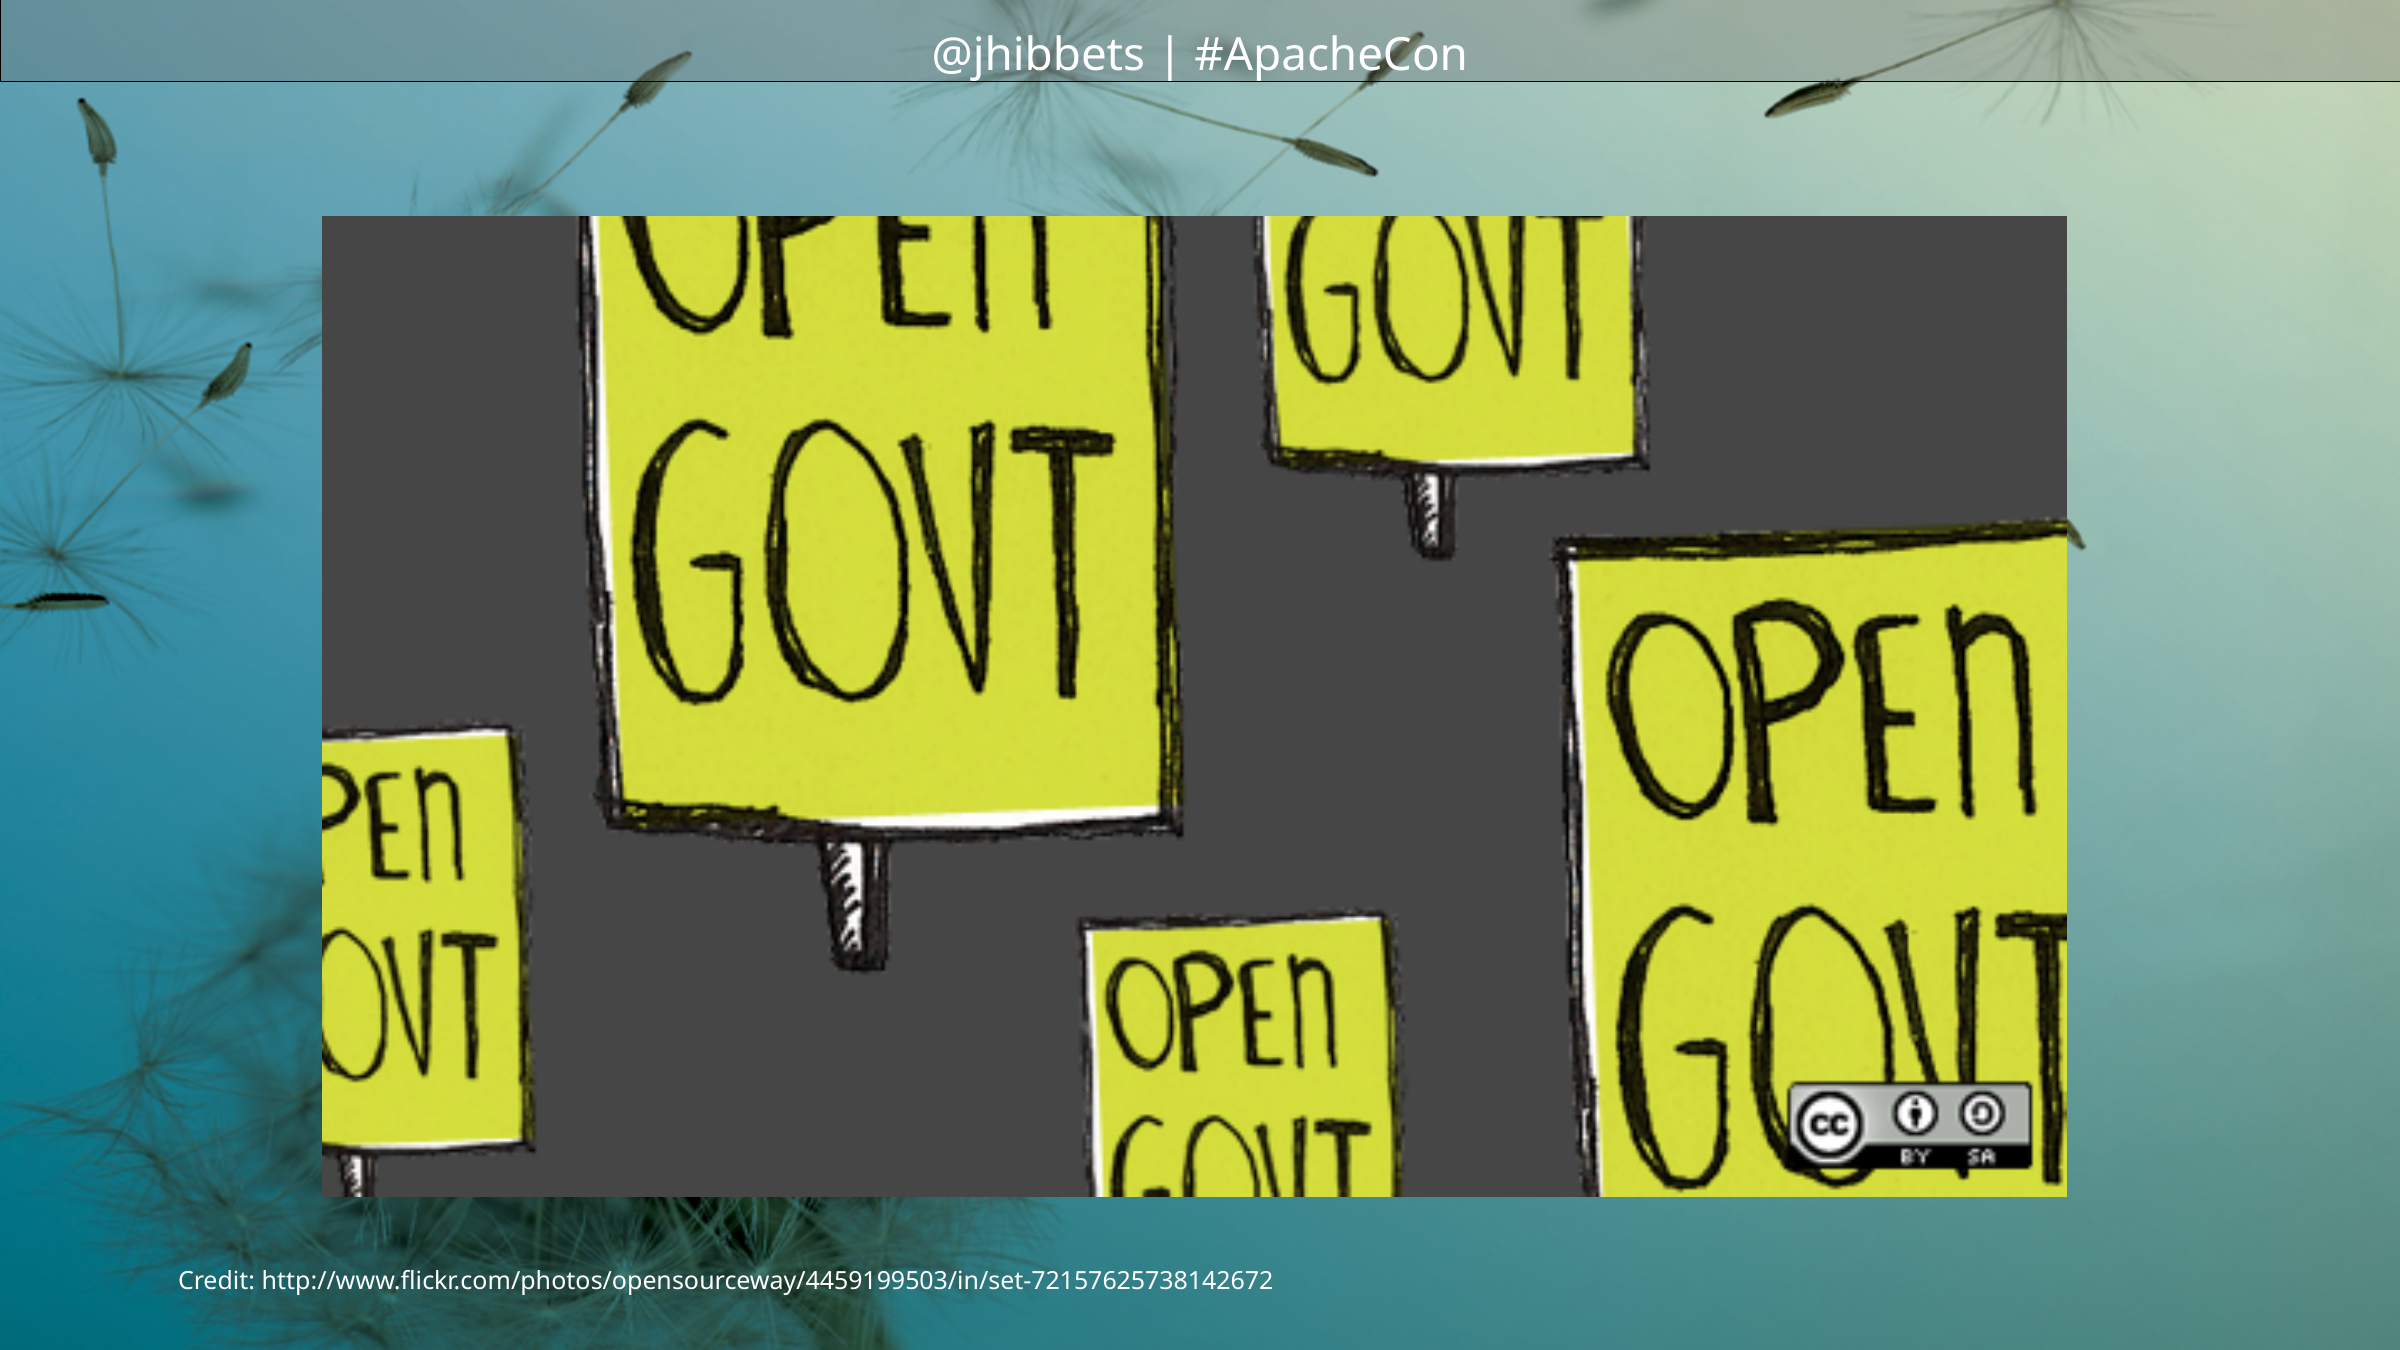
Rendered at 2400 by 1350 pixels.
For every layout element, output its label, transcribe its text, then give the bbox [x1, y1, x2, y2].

picture [0, 82, 2400, 1350]
text_box Credit: http://www.flickr.com/photos/opensourceway/4459199503/in/set-72157625738142672 [163, 1255, 1793, 1302]
